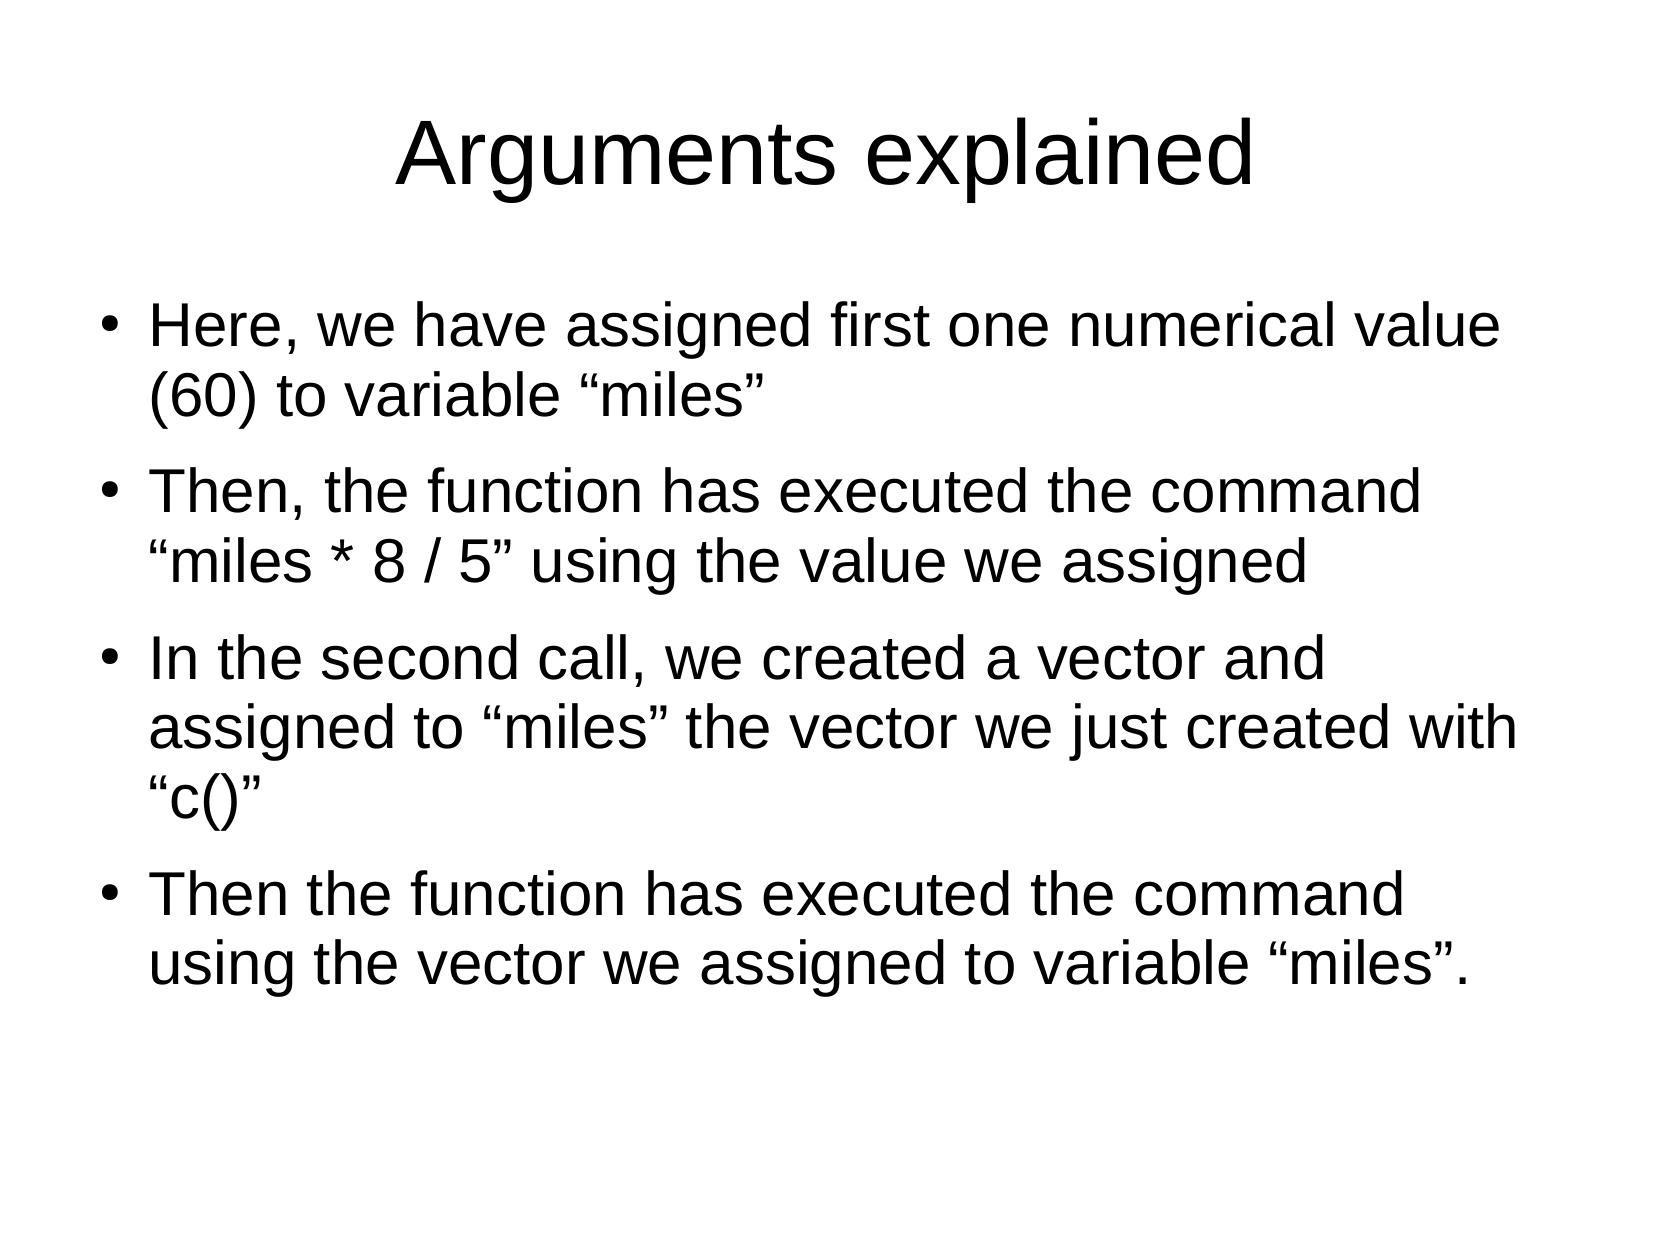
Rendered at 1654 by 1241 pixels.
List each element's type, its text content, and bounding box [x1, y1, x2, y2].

list Here, we have assigned first one numerical value (60) to variable “miles” Then, the function has executed the command “miles * 8 / 5” using the value we assigned In the second call, we created a vector and assigned to “miles” the vector we just created with “c()” Then the function has executed the command using the vector we assigned to variable “miles”. [82, 290, 1571, 1010]
title Arguments explained [82, 49, 1571, 257]
